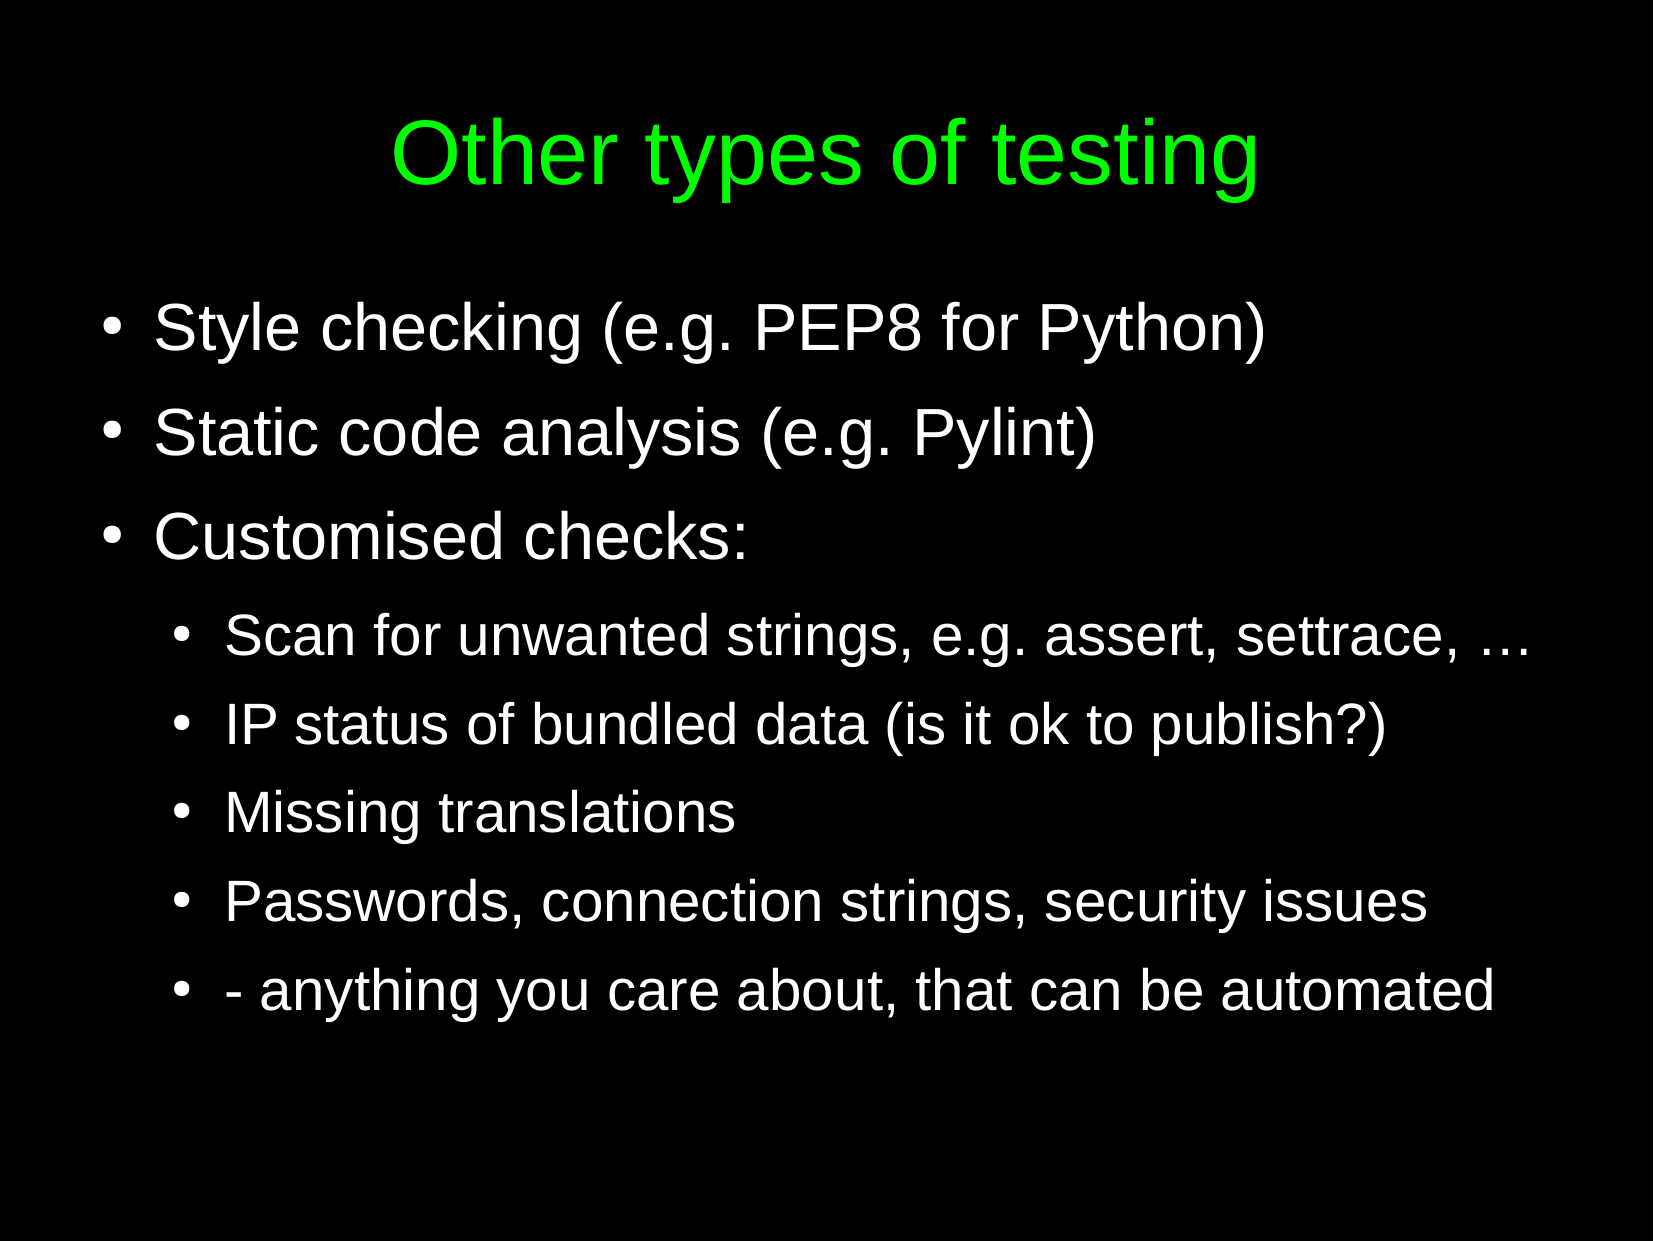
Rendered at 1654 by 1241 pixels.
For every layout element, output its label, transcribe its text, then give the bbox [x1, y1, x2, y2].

list Style checking (e.g. PEP8 for Python) Static code analysis (e.g. Pylint) Customised checks: Scan for unwanted strings, e.g. assert, settrace, … IP status of bundled data (is it ok to publish?) Missing translations Passwords, connection strings, security issues - anything you care about, that can be automated [82, 290, 1571, 1109]
title Other types of testing [82, 49, 1571, 257]
